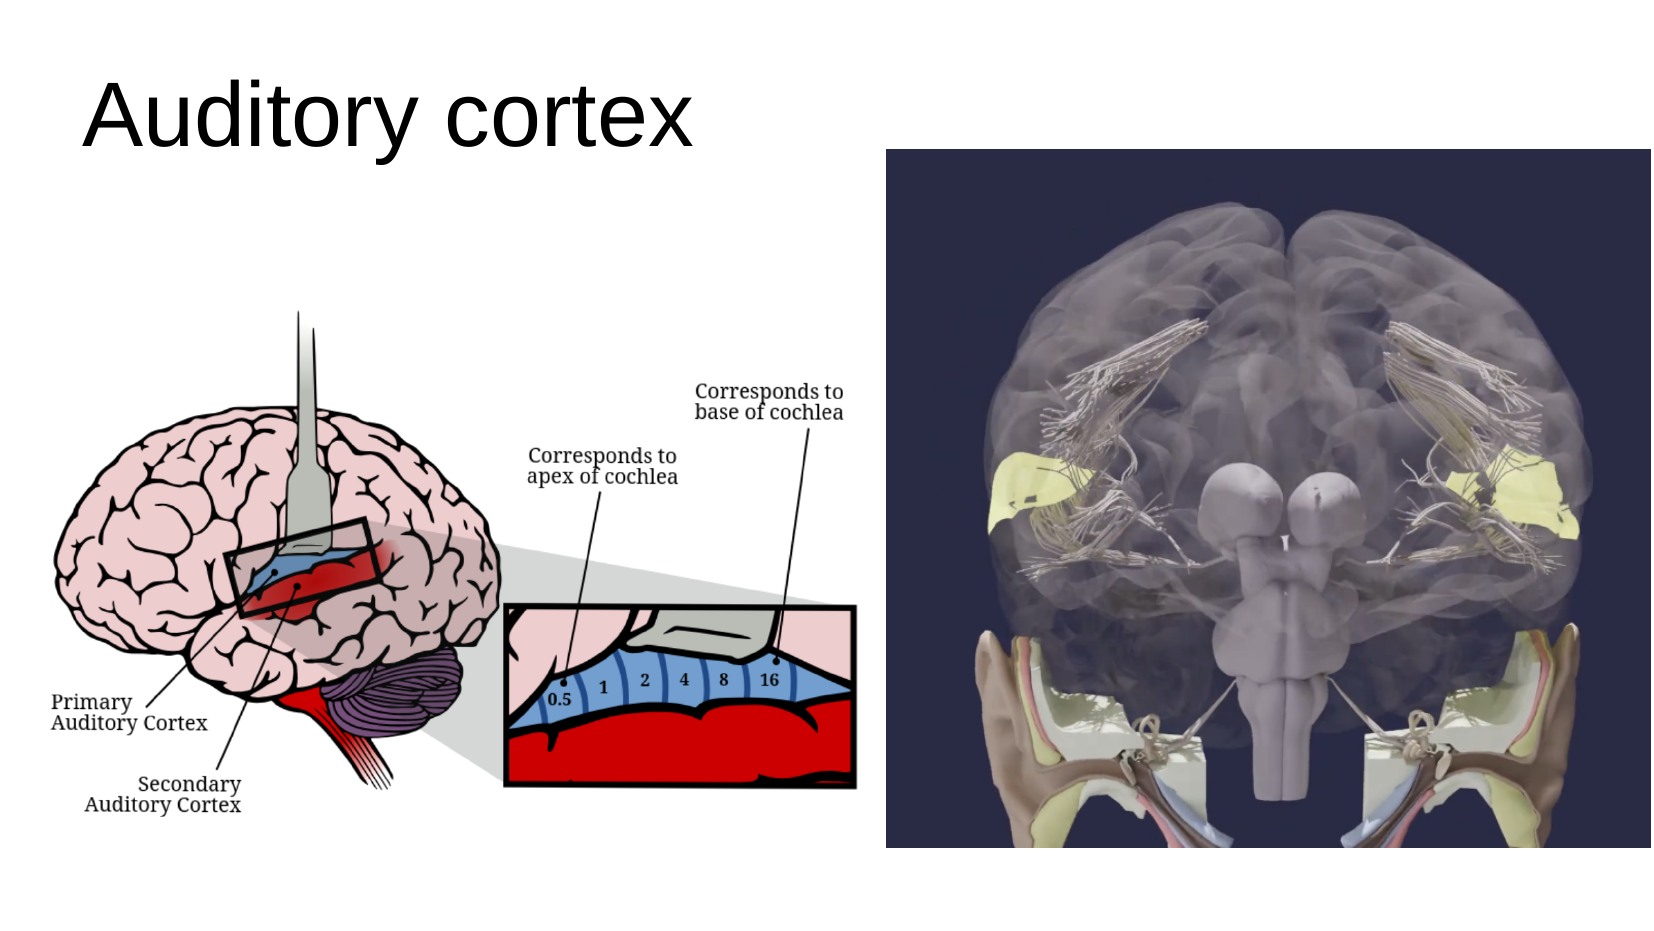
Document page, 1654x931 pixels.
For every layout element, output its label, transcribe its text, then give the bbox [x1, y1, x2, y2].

picture [886, 149, 1651, 848]
picture [37, 300, 863, 820]
title Auditory cortex [82, 37, 713, 193]
